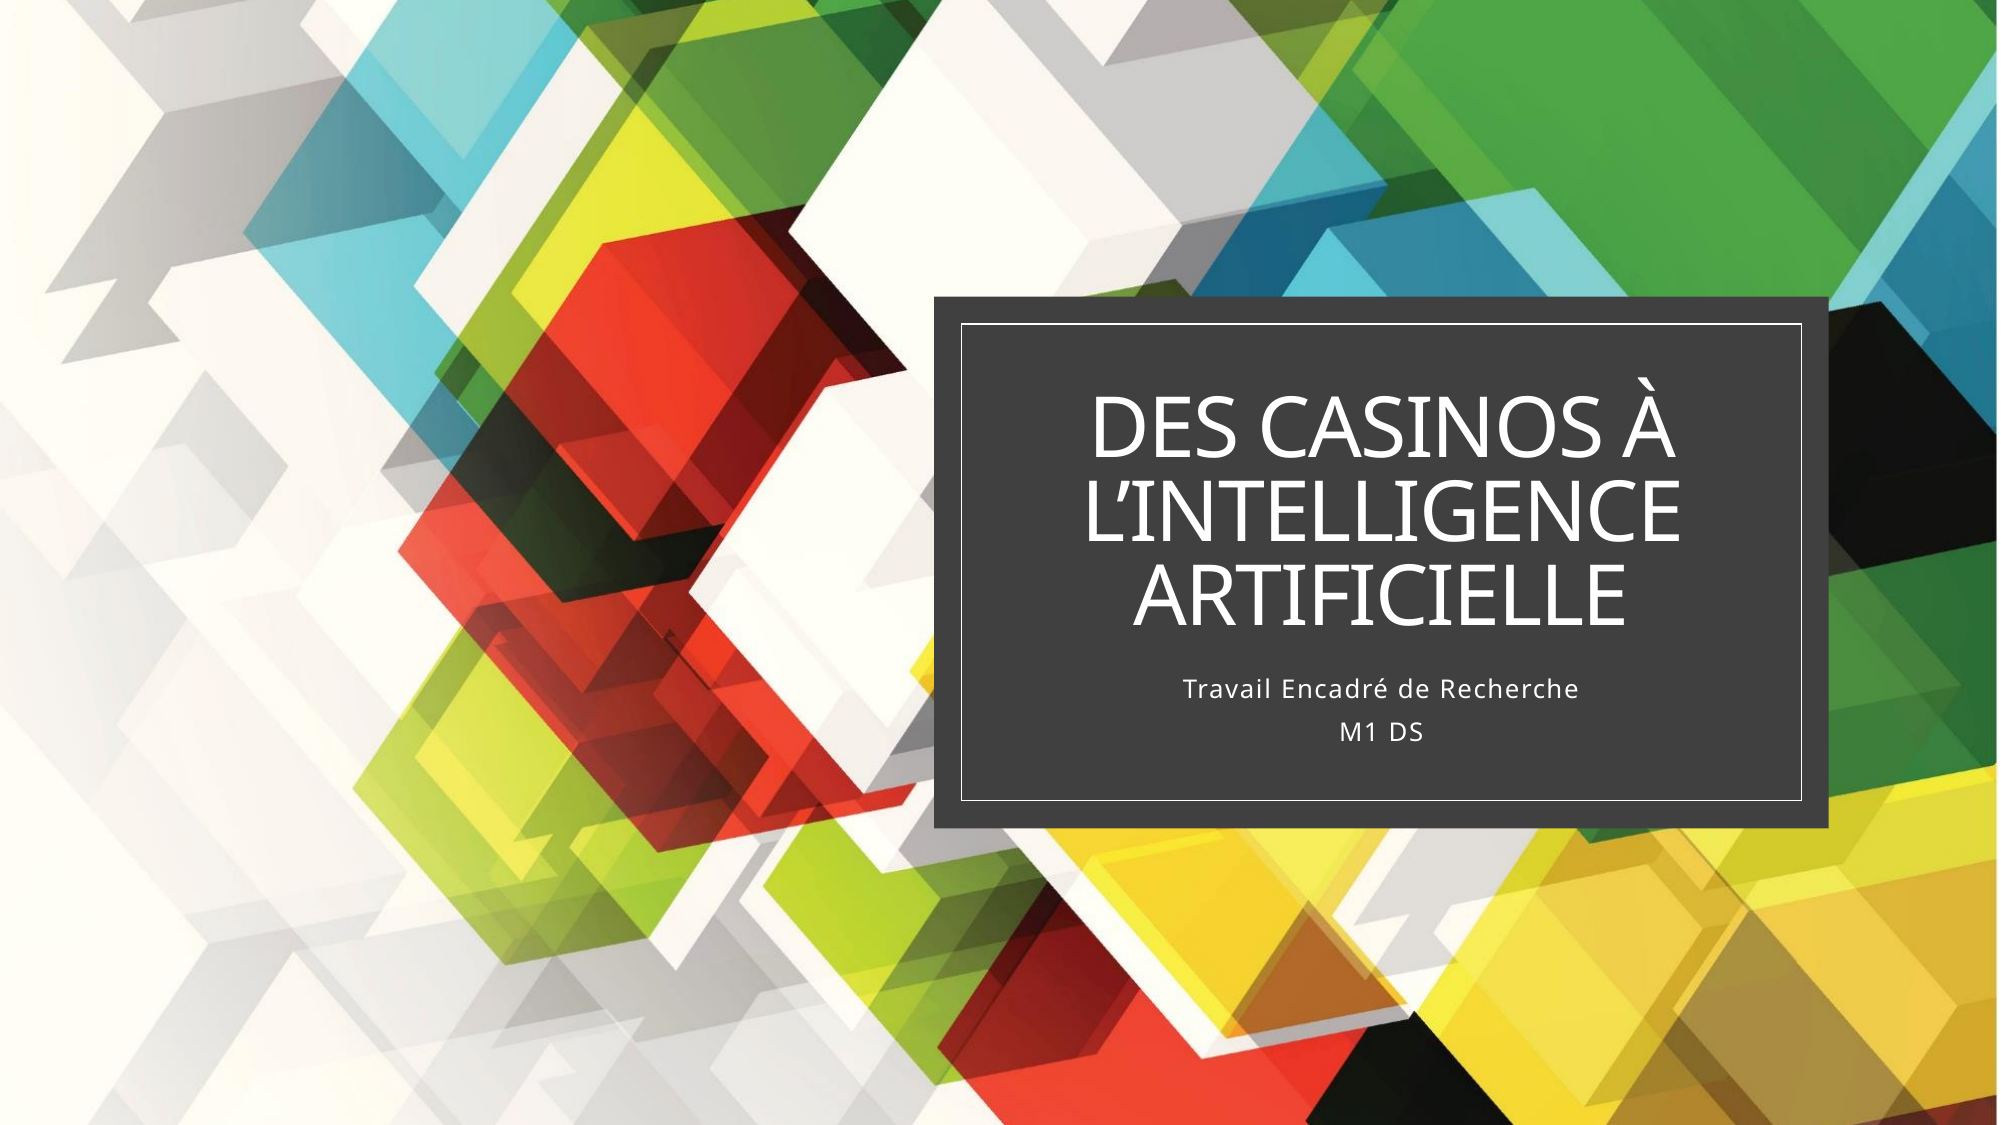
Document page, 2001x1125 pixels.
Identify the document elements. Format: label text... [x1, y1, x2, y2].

title Des casinos à l’intelligence artificielle [989, 382, 1774, 650]
text_box [934, 296, 1829, 829]
subtitle Travail Encadré de Recherche M1 DS [989, 662, 1774, 755]
picture [0, 0, 2000, 1125]
